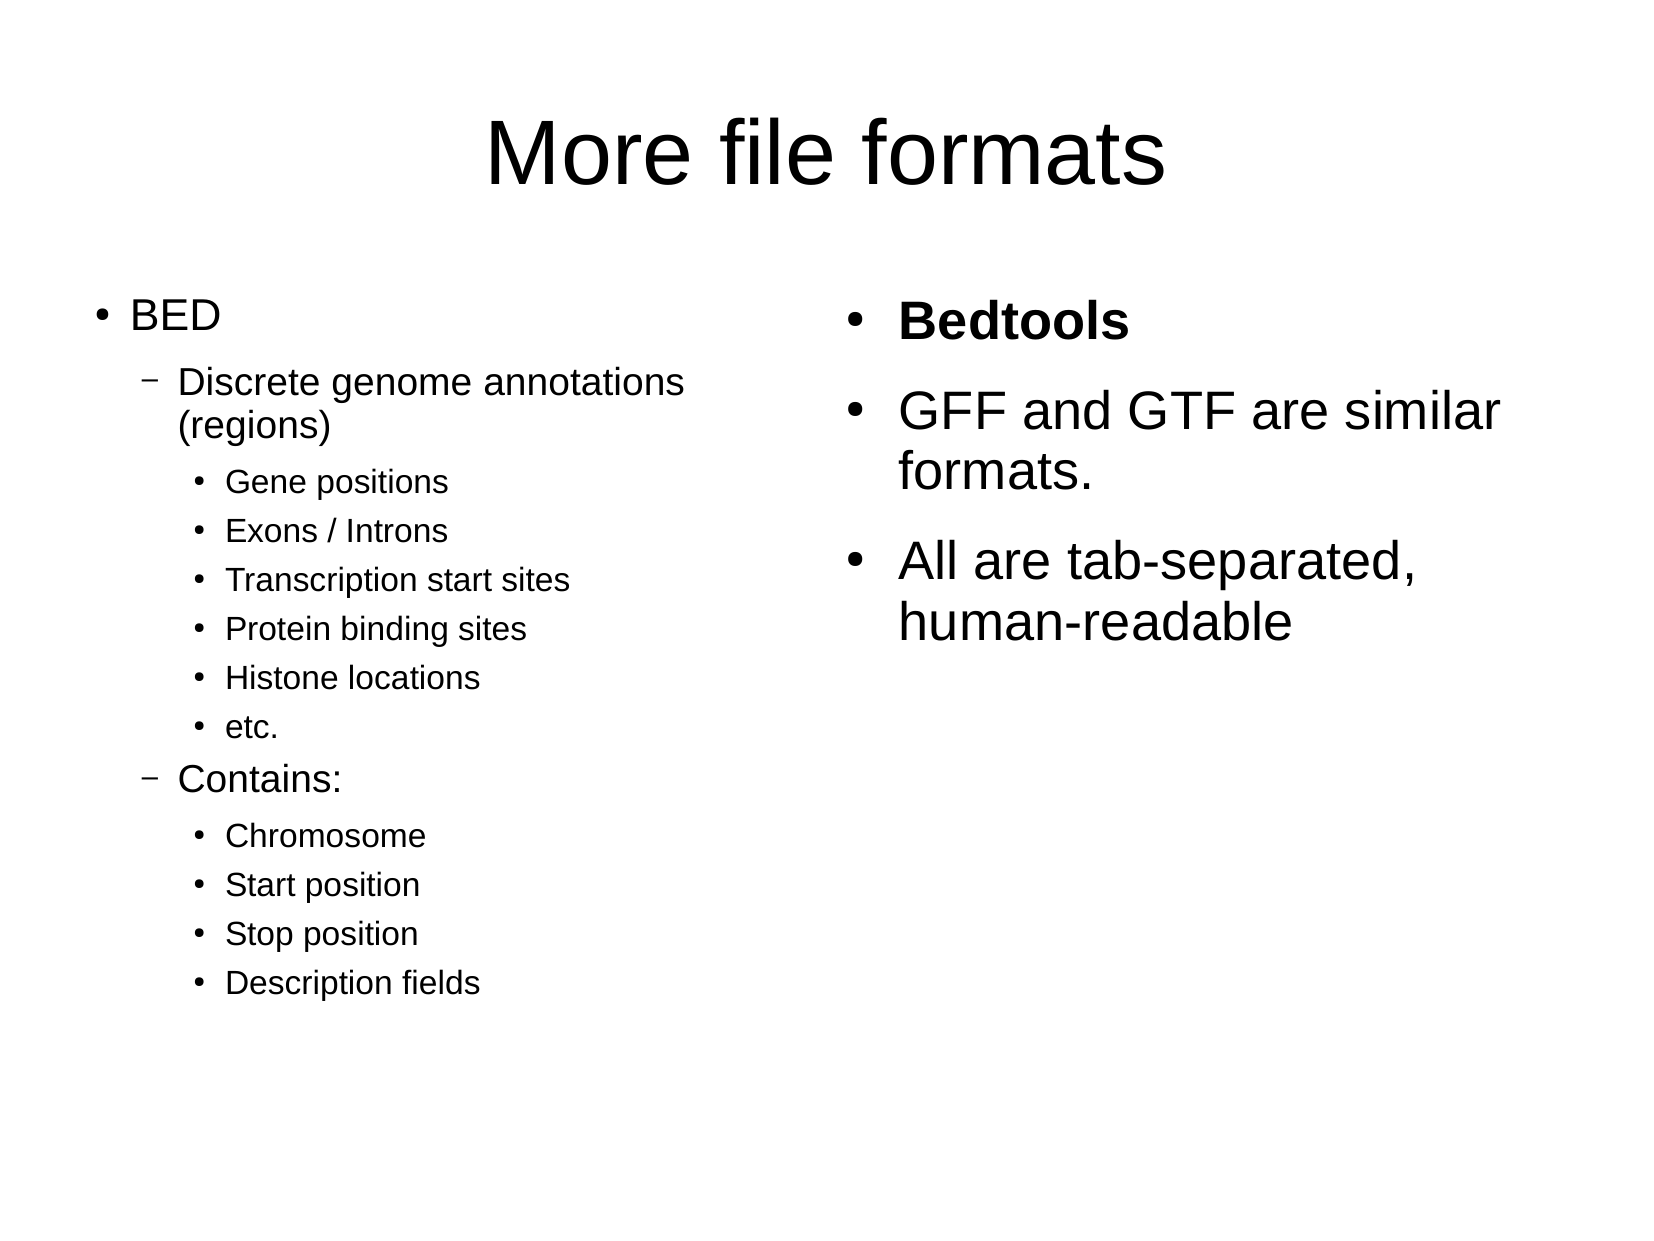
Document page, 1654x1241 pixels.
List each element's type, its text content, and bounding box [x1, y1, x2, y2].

title More file formats [82, 49, 1571, 257]
list BED Discrete genome annotations (regions) Gene positions Exons / Introns Transcription start sites Protein binding sites Histone locations etc. Contains: Chromosome Start position Stop position Description fields [82, 290, 793, 1010]
list Bedtools GFF and GTF are similar formats. All are tab-separated, human-readable [827, 290, 1538, 1010]
